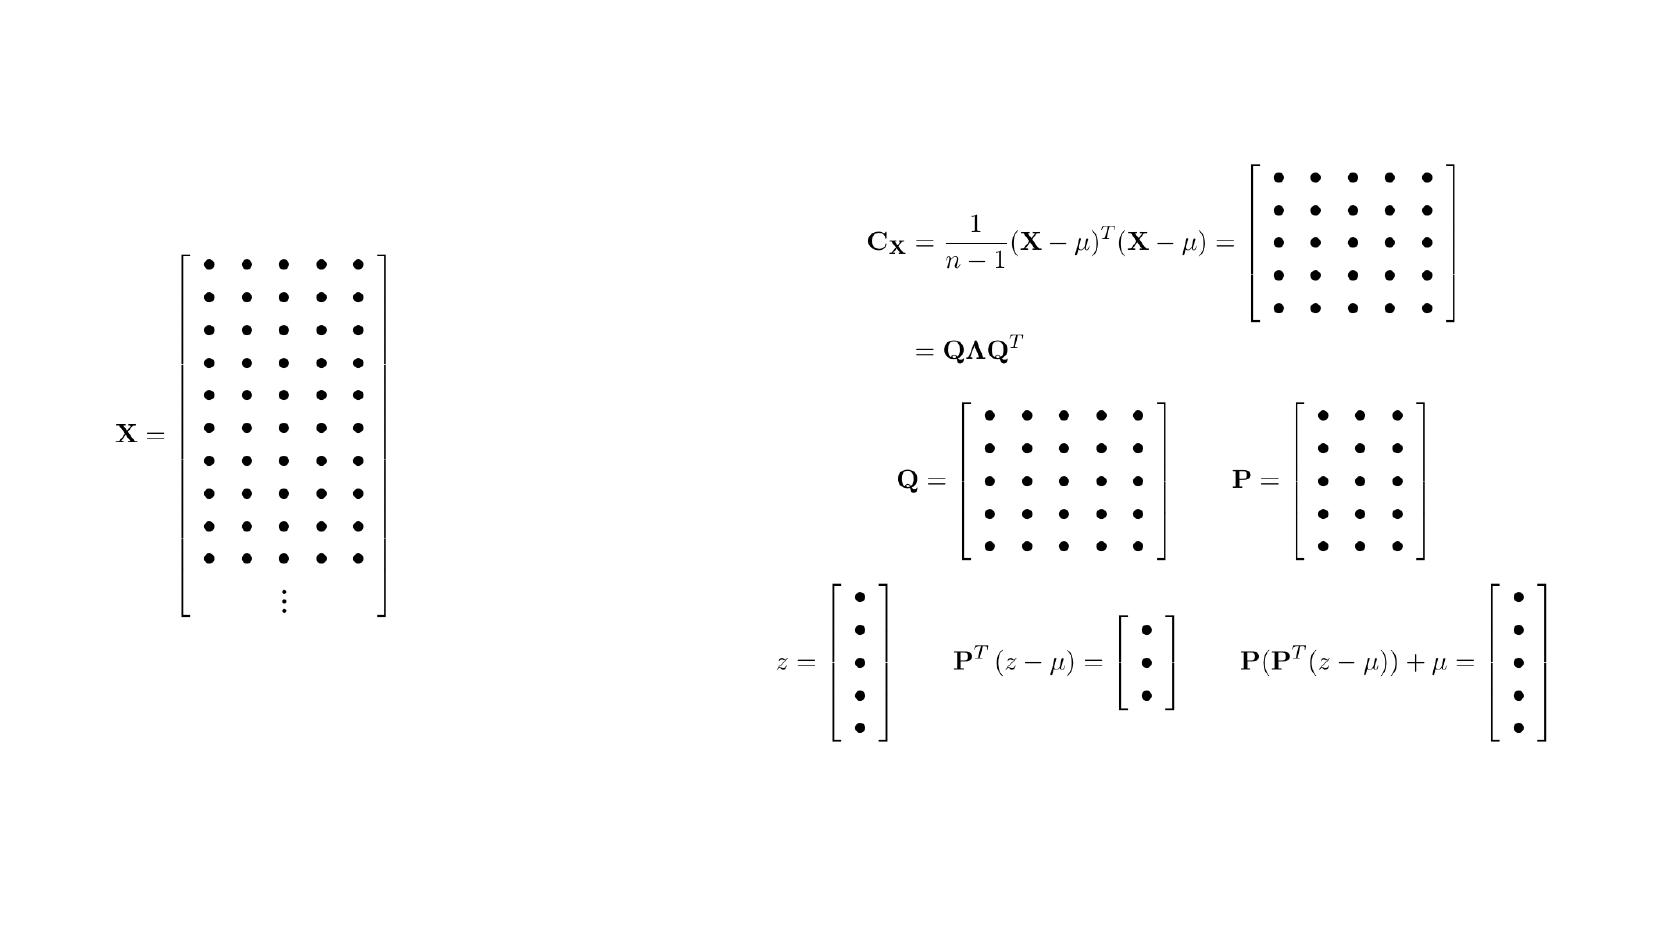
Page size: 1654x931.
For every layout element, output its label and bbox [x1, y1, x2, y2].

picture [54, 187, 451, 657]
picture [750, 136, 1607, 788]
